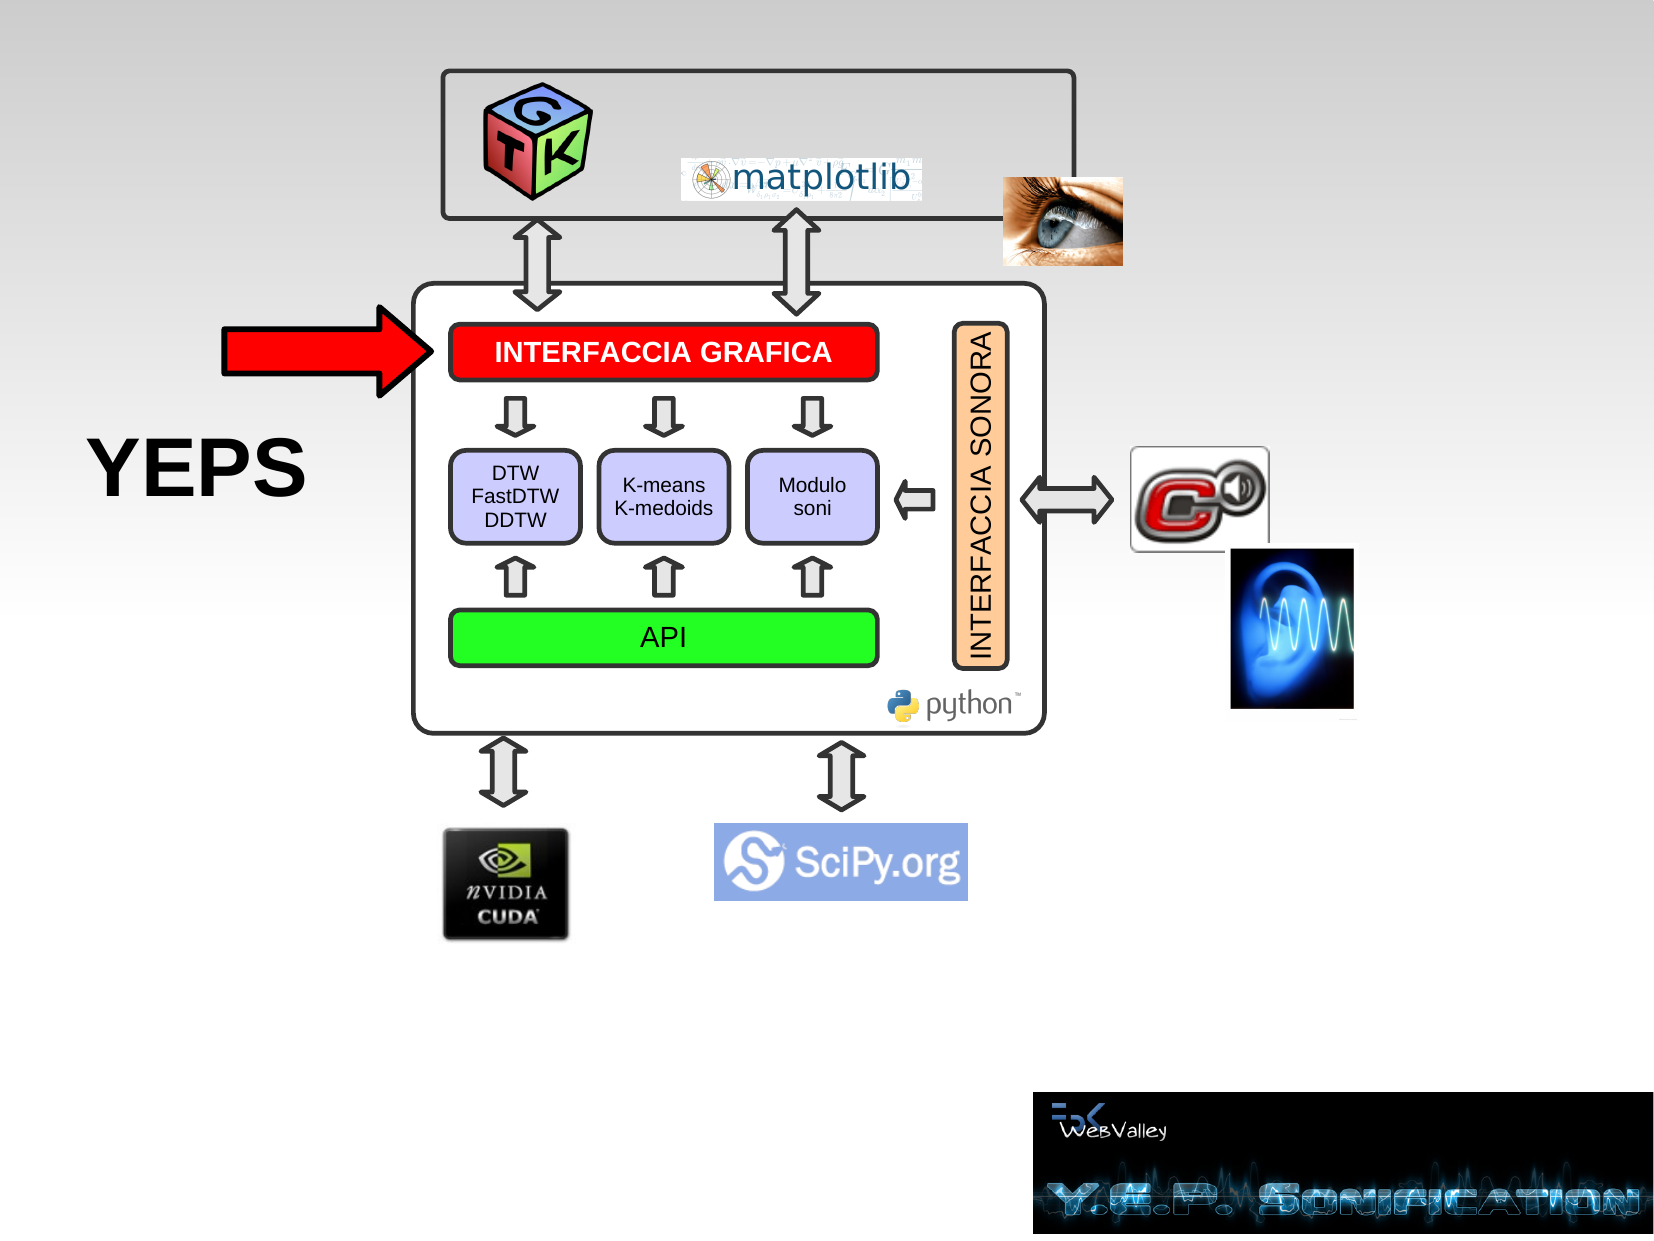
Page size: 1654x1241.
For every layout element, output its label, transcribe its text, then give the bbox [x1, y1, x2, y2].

picture [437, 823, 577, 945]
text_box [480, 737, 527, 806]
text_box [224, 209, 1113, 734]
picture [480, 79, 594, 202]
picture [1033, 1092, 1654, 1234]
picture [1003, 177, 1123, 266]
text_box YEPS [70, 413, 337, 522]
text_box K-means K-medoids [598, 450, 729, 544]
picture [1130, 446, 1359, 721]
picture [886, 688, 1022, 729]
text_box DTW FastDTW DDTW [450, 450, 581, 544]
text_box [88, 383, 355, 475]
picture [714, 823, 968, 901]
text_box API [450, 609, 878, 666]
text_box [819, 742, 865, 811]
text_box INTERFACCIA GRAFICA [450, 324, 878, 380]
text_box INTERFACCIA SONORA [954, 323, 1008, 669]
picture [681, 158, 922, 201]
text_box Modulo soni [747, 450, 878, 544]
